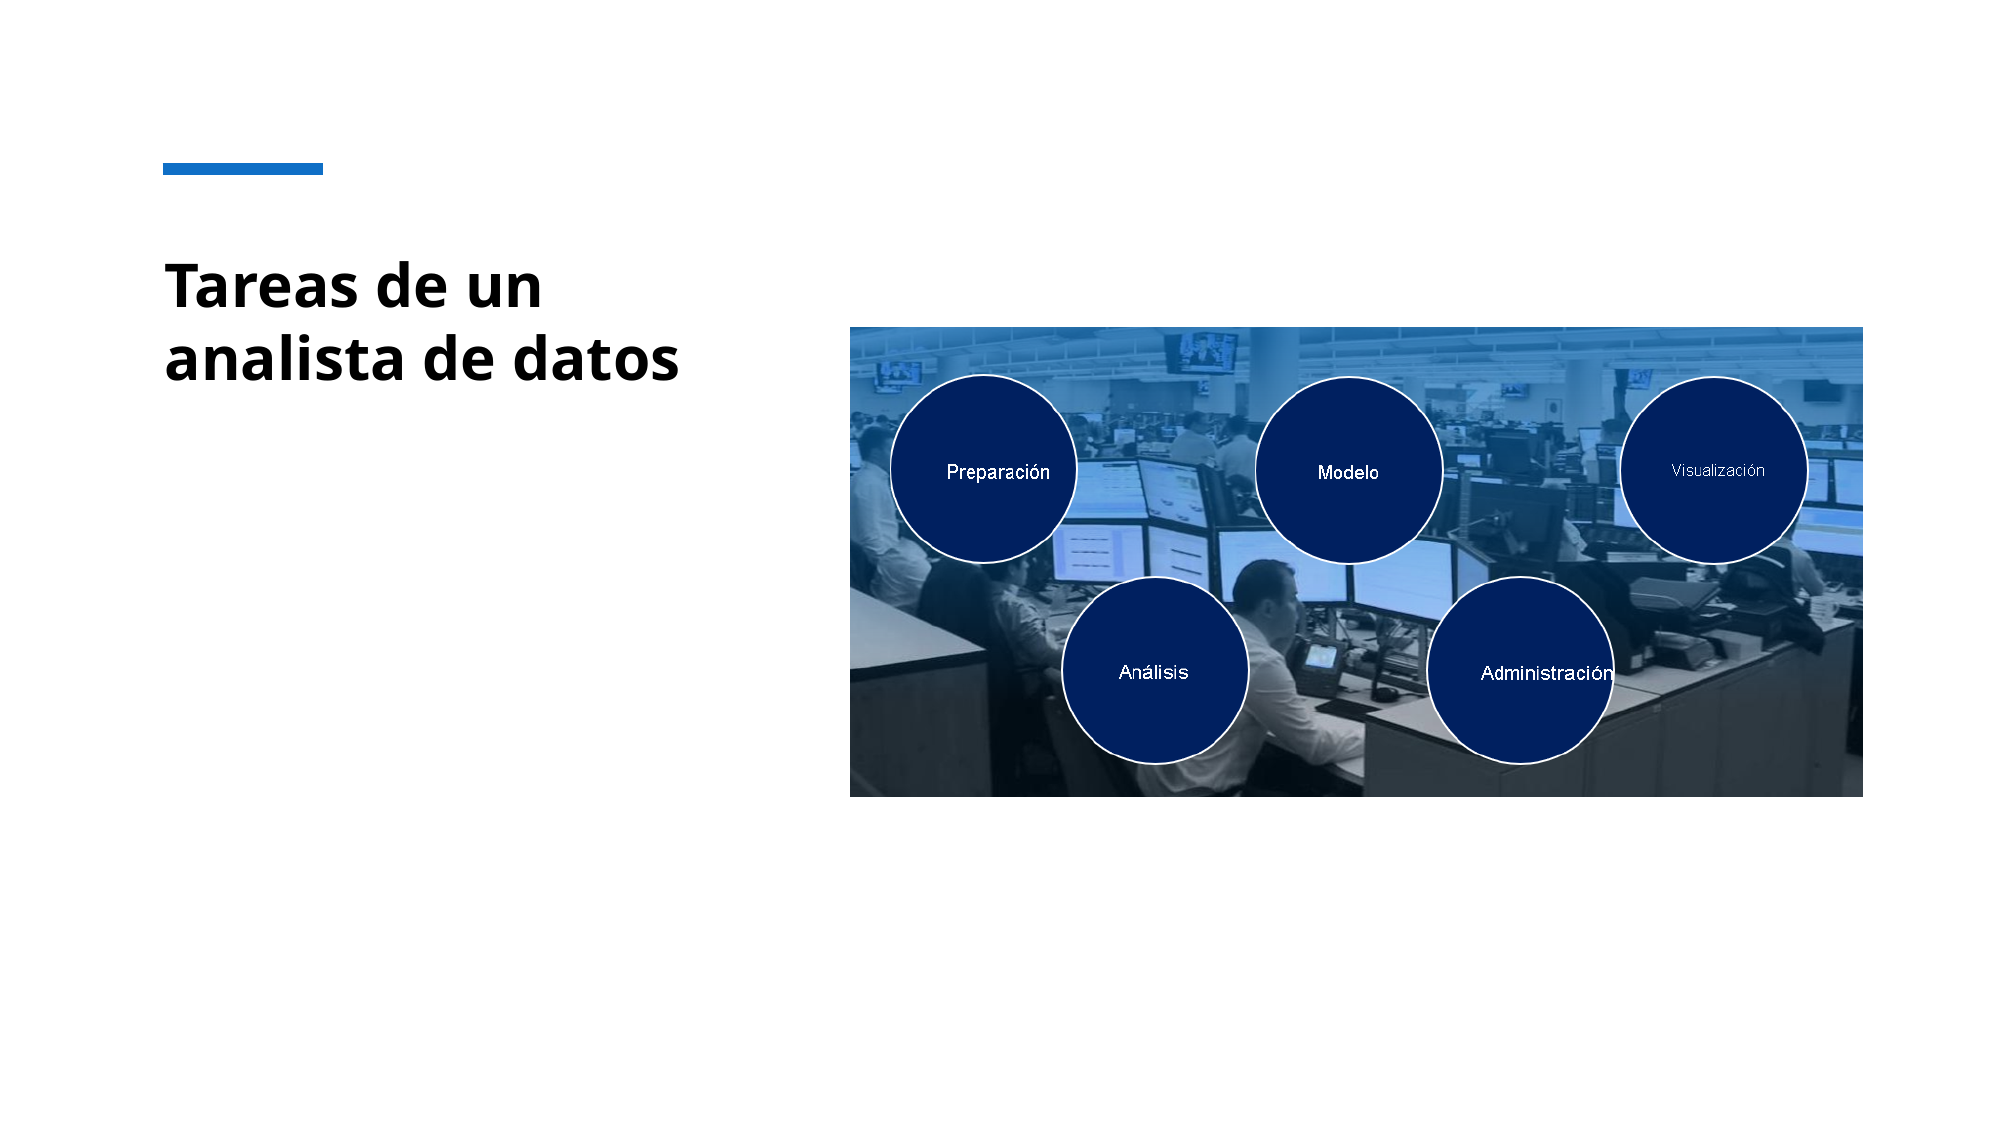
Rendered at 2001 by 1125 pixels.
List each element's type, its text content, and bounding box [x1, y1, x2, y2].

picture [850, 327, 1863, 797]
title Tareas de un analista de datos [149, 239, 783, 482]
